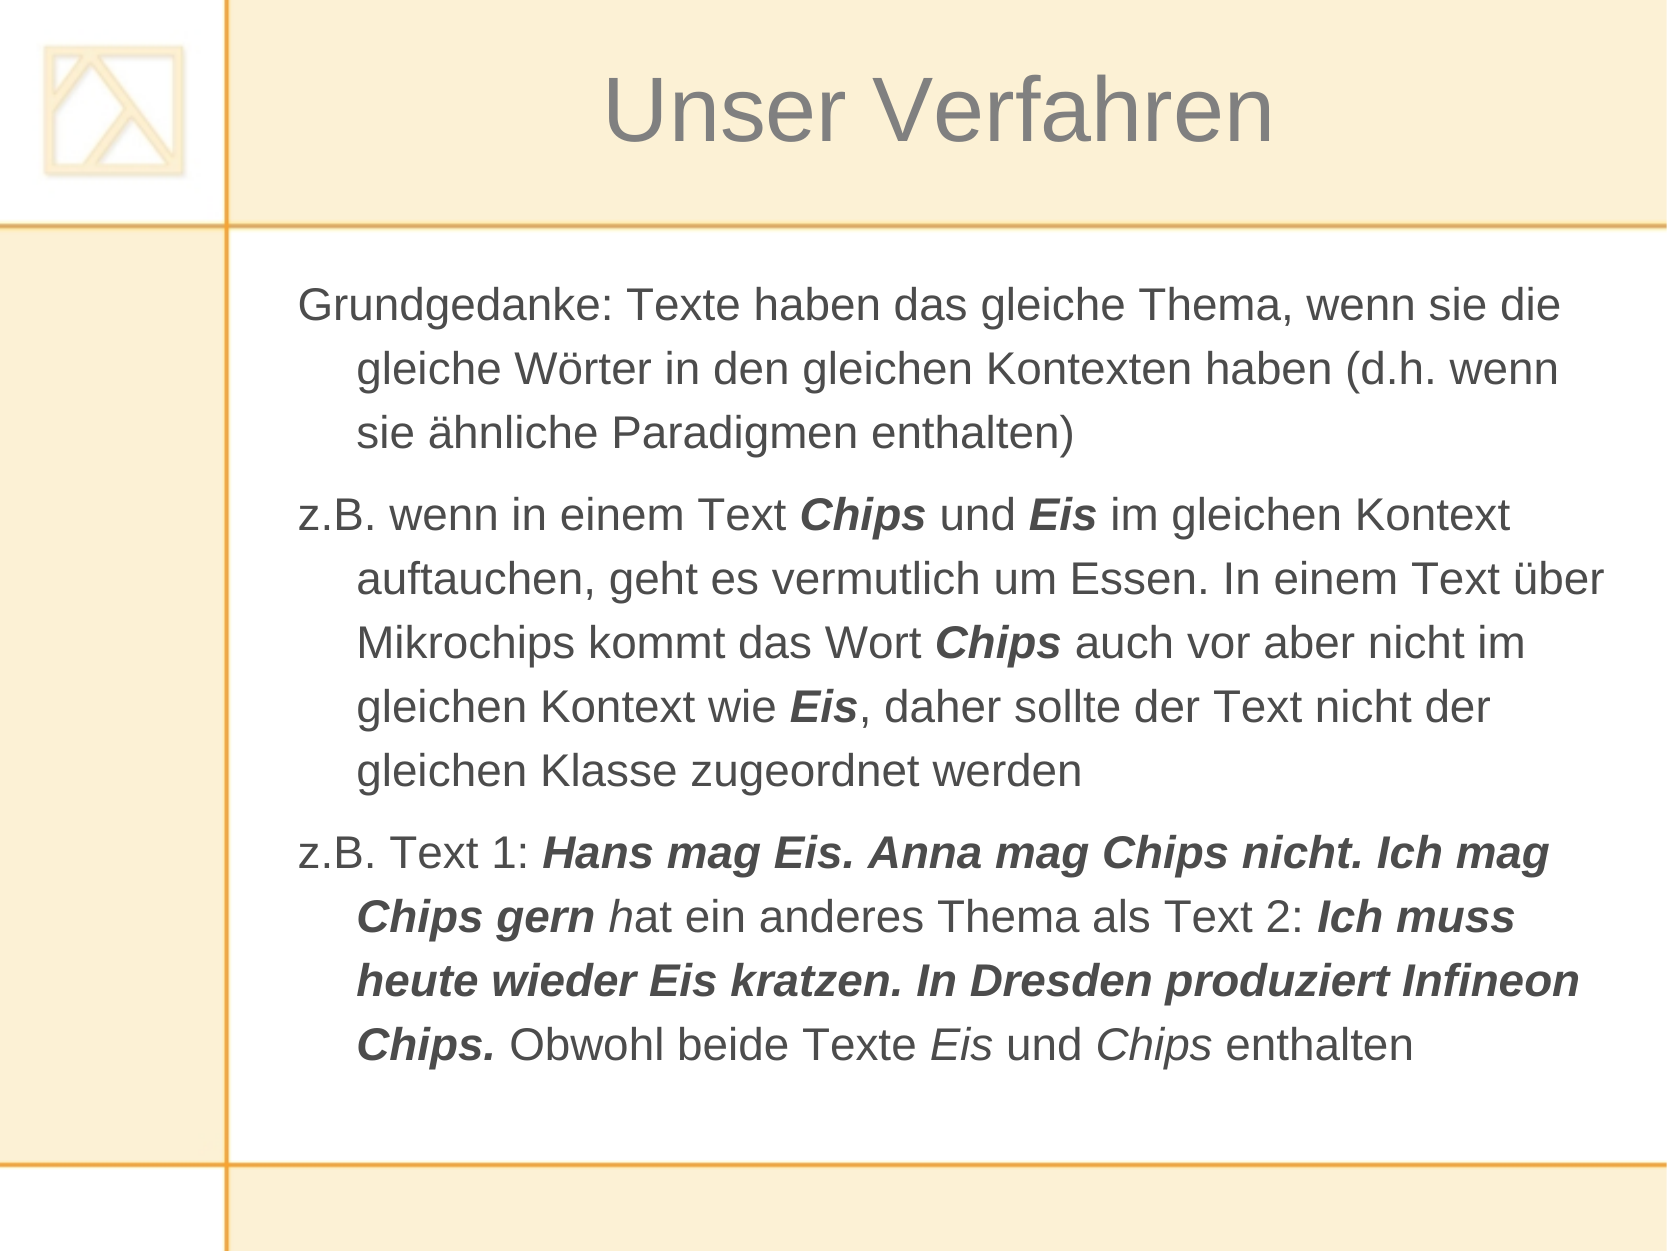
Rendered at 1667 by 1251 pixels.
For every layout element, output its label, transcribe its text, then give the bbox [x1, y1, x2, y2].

title Unser Verfahren [268, 6, 1611, 216]
list Grundgedanke: Texte haben das gleiche Thema, wenn sie die gleiche Wörter in den gleichen Kontexten haben (d.h. wenn sie ähnliche Paradigmen enthalten) z.B. wenn in einem Text Chips und Eis im gleichen Kontext auftauchen, geht es vermutlich um Essen. In einem Text über Mikrochips kommt das Wort Chips auch vor aber nicht im gleichen Kontext wie Eis, daher sollte der Text nicht der gleichen Klasse zugeordnet werden z.B. Text 1: Hans mag Eis. Anna mag Chips nicht. Ich mag Chips gern hat ein anderes Thema als Text 2: Ich muss heute wieder Eis kratzen. In Dresden produziert Infineon Chips. Obwohl beide Texte Eis und Chips enthalten [268, 265, 1611, 1062]
picture [0, 0, 1667, 1251]
